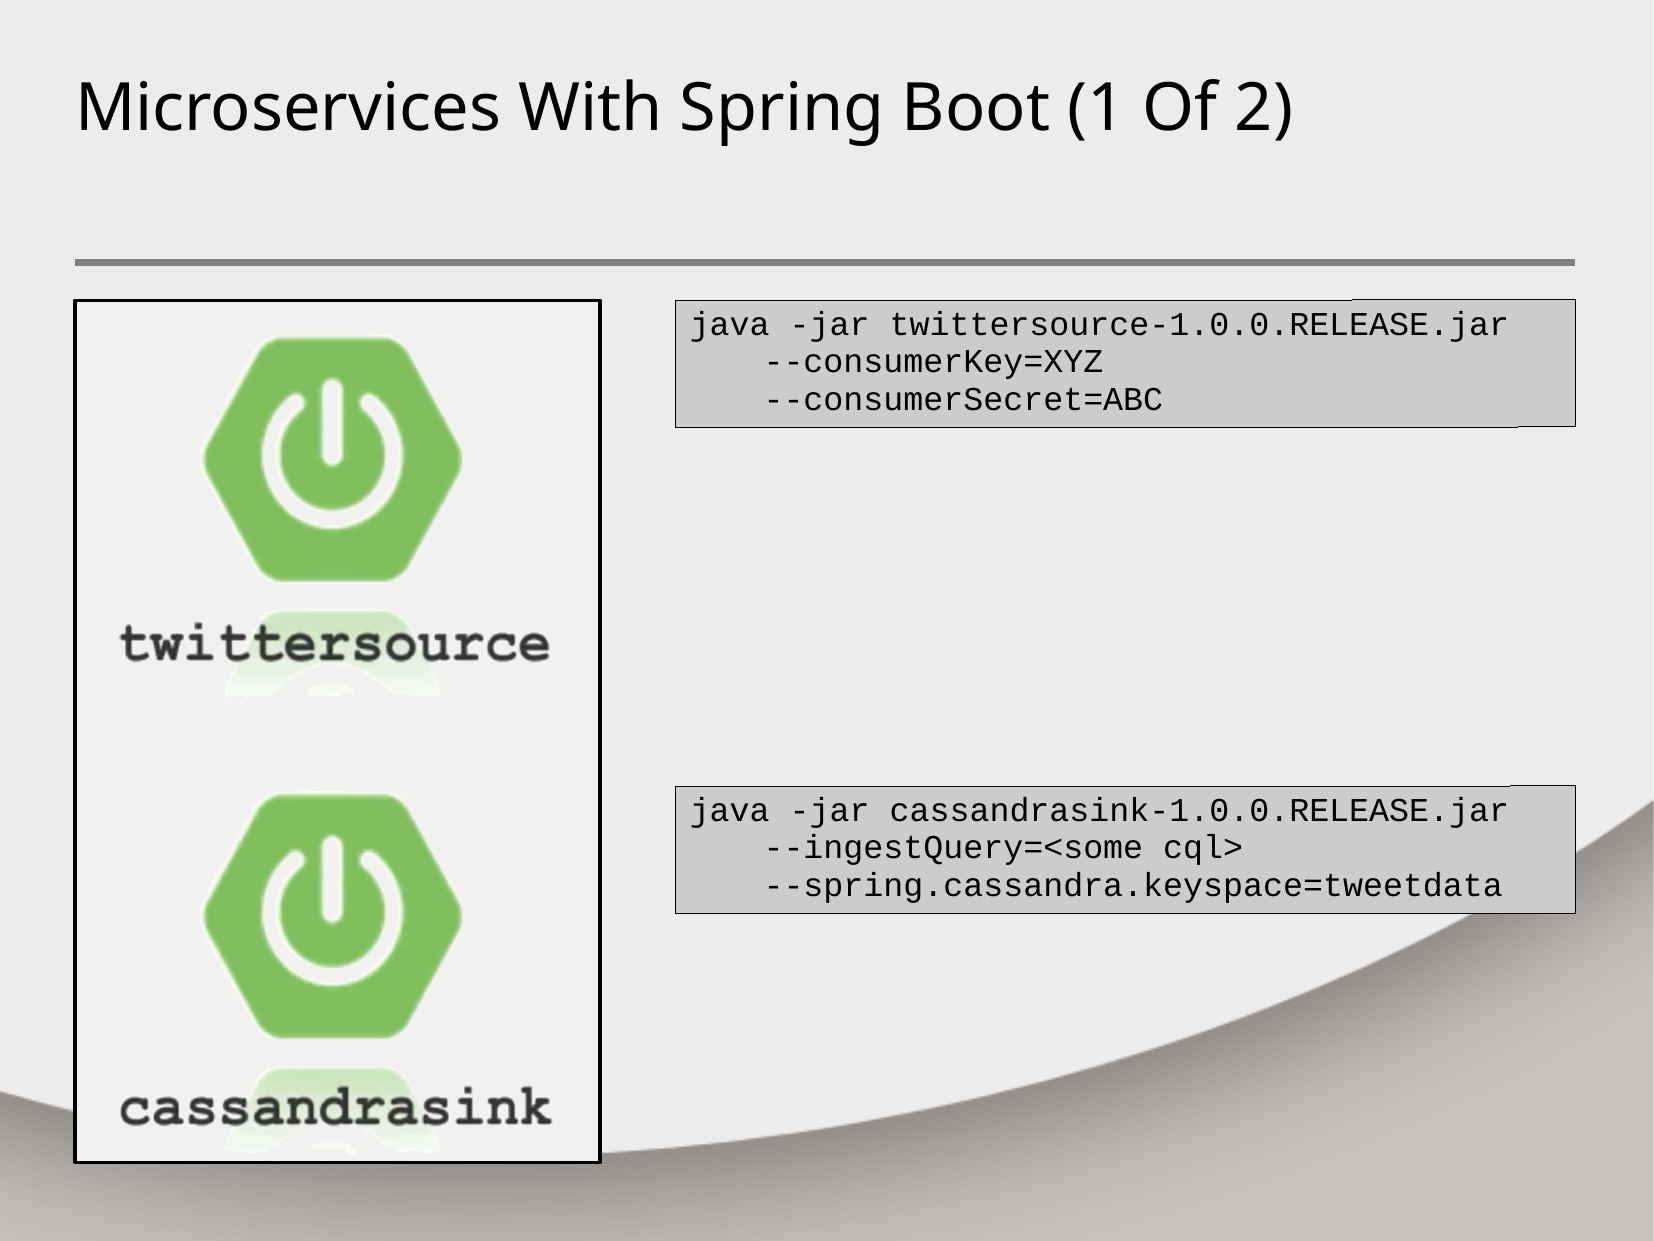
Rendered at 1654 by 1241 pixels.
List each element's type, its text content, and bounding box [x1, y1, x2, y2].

title Microservices With Spring Boot (1 Of 2) [75, 75, 1576, 226]
text_box java -jar cassandrasink-1.0.0.RELEASE.jar --ingestQuery=<some cql> --spring.cassandra.keyspace=tweetdata [675, 785, 1576, 914]
picture [0, 0, 1654, 1241]
text_box java -jar twittersource-1.0.0.RELEASE.jar --consumerKey=XYZ --consumerSecret=ABC [675, 299, 1576, 428]
